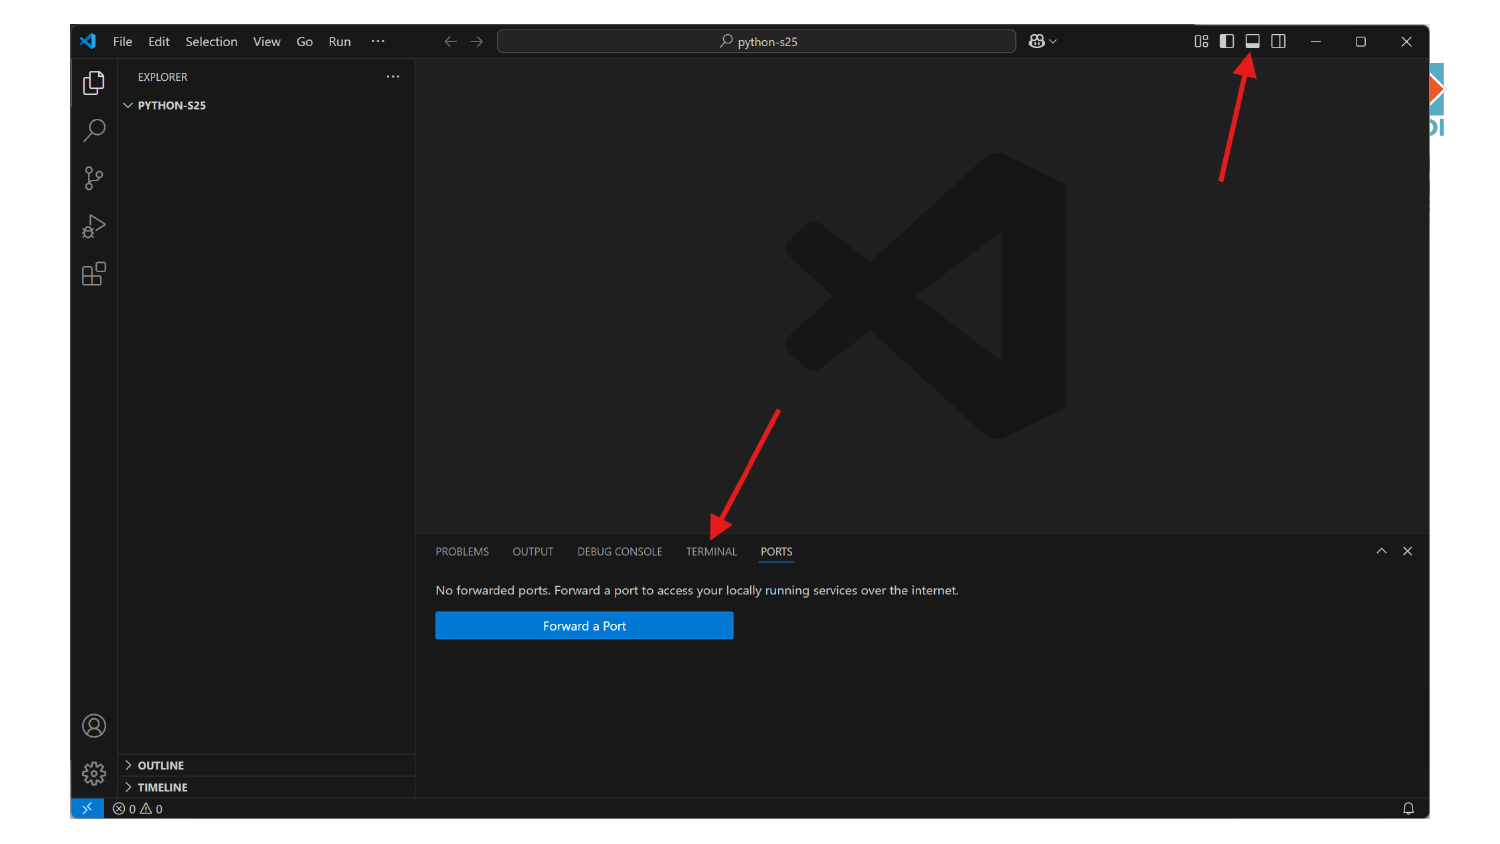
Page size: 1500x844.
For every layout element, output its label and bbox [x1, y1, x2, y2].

picture [70, 24, 1447, 819]
